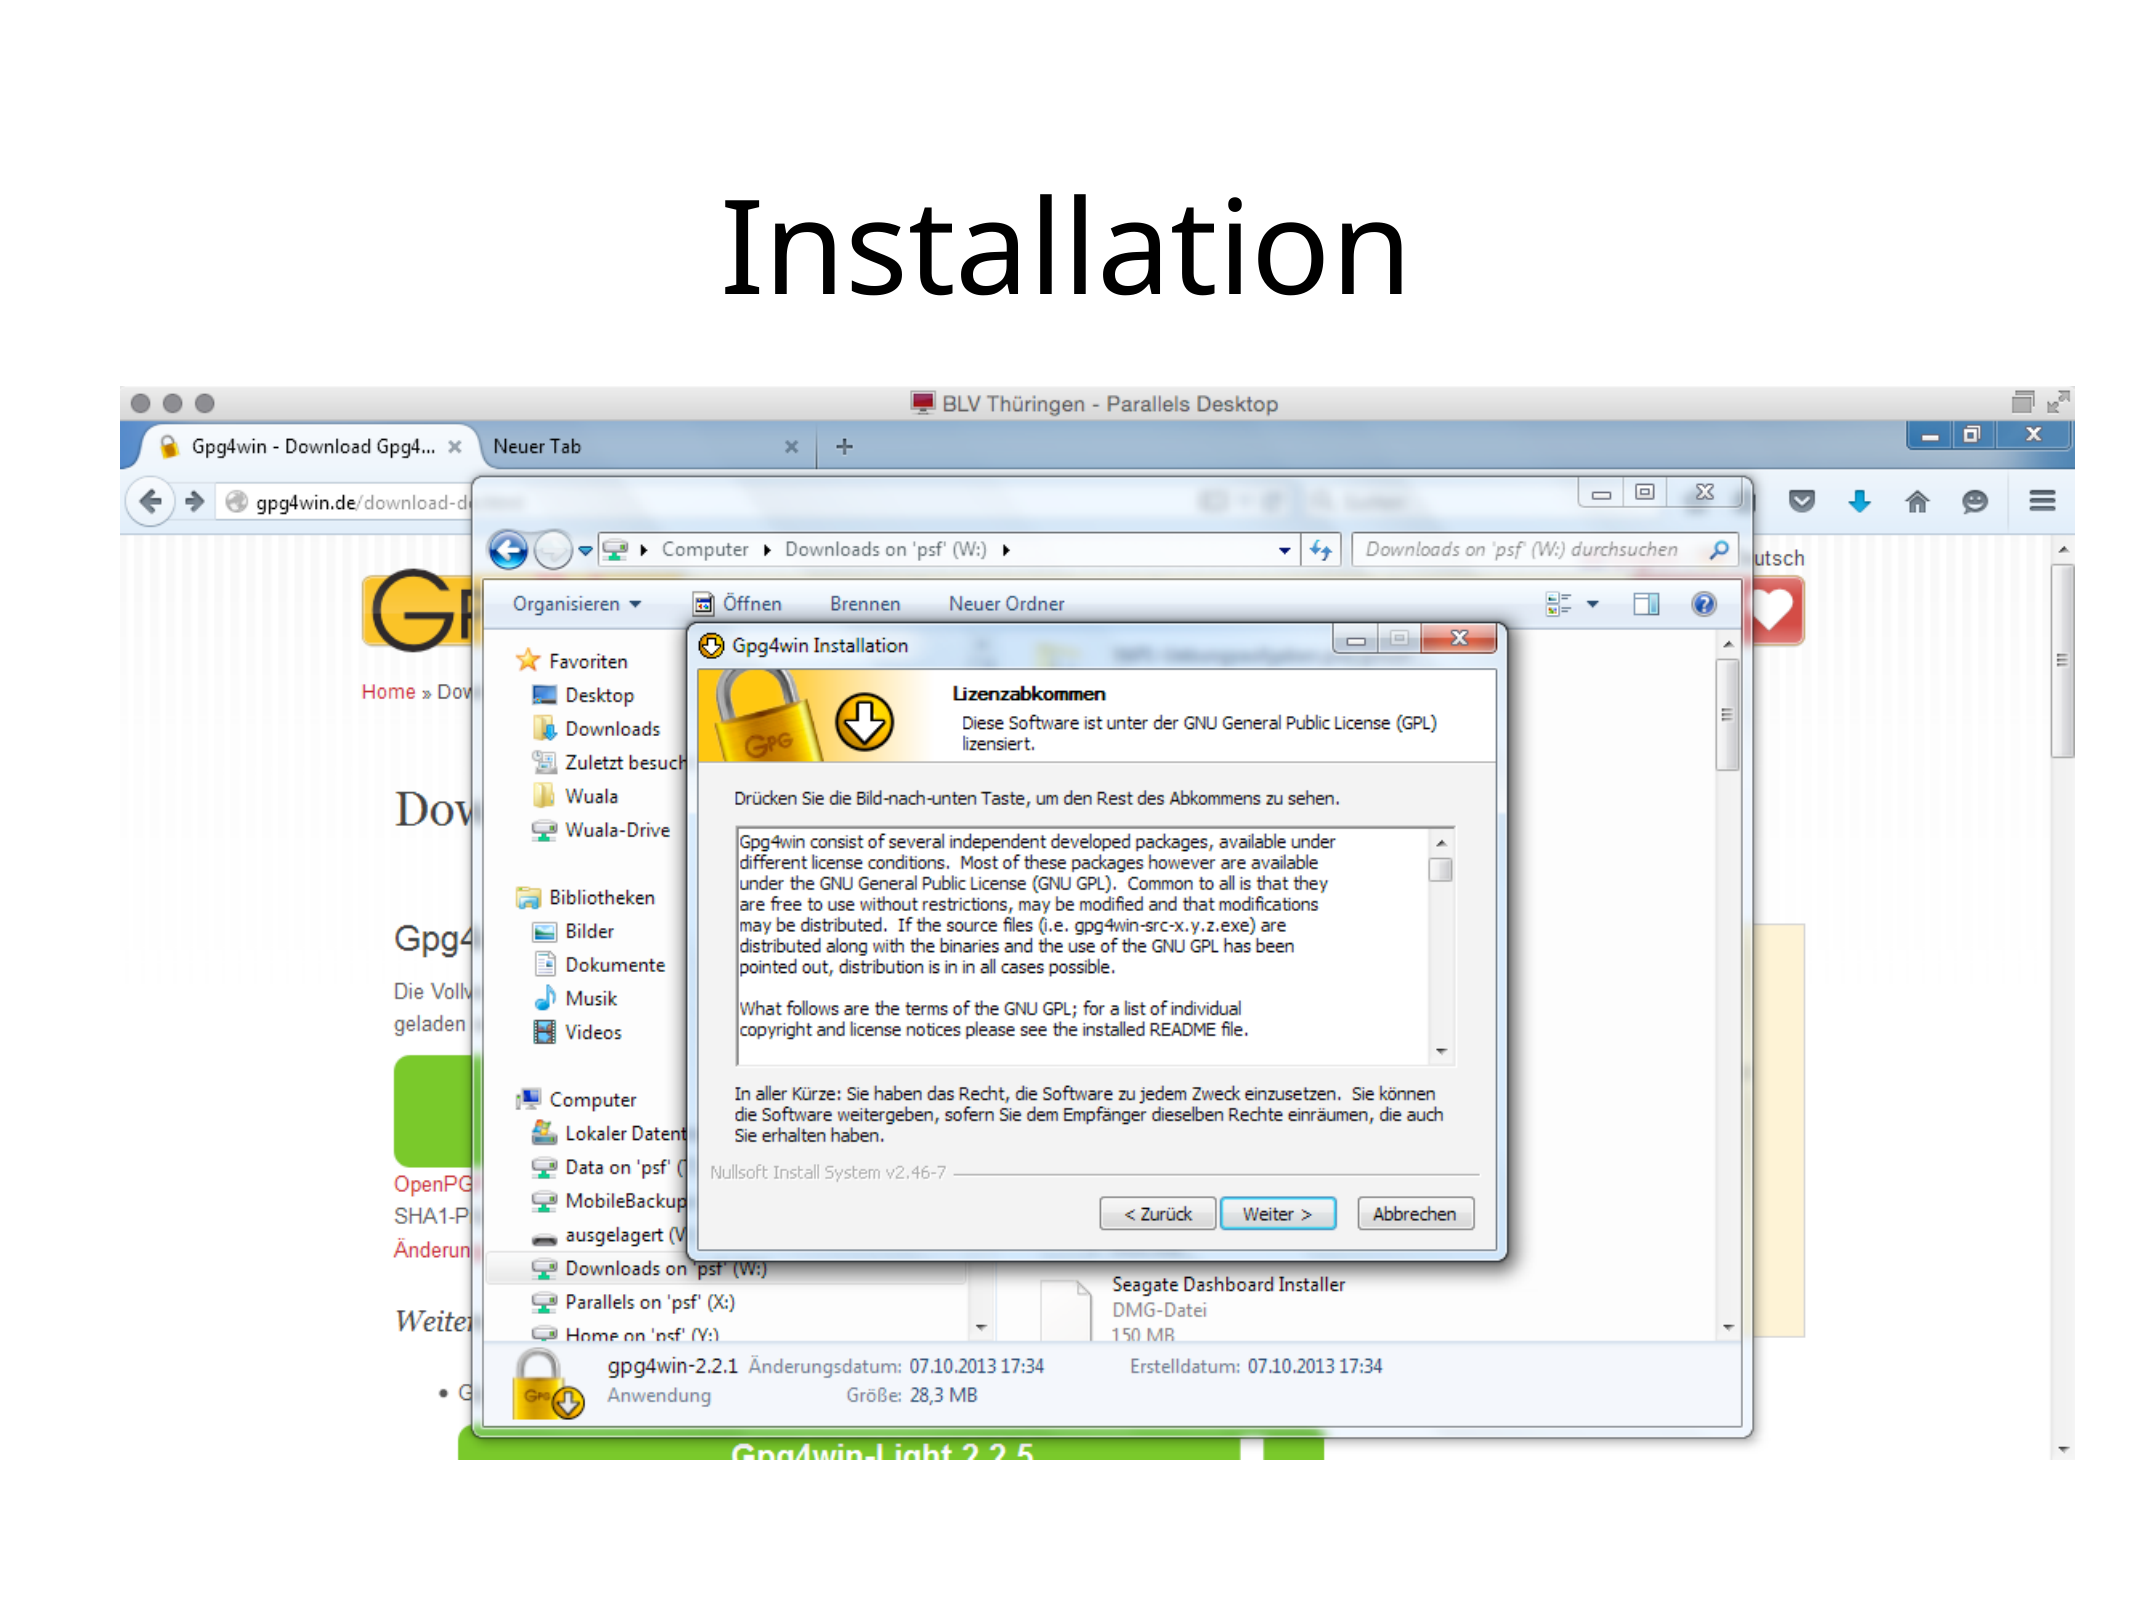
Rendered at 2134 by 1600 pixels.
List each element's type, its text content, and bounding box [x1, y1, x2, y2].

picture [120, 386, 2075, 1460]
title Installation [208, 41, 1925, 386]
